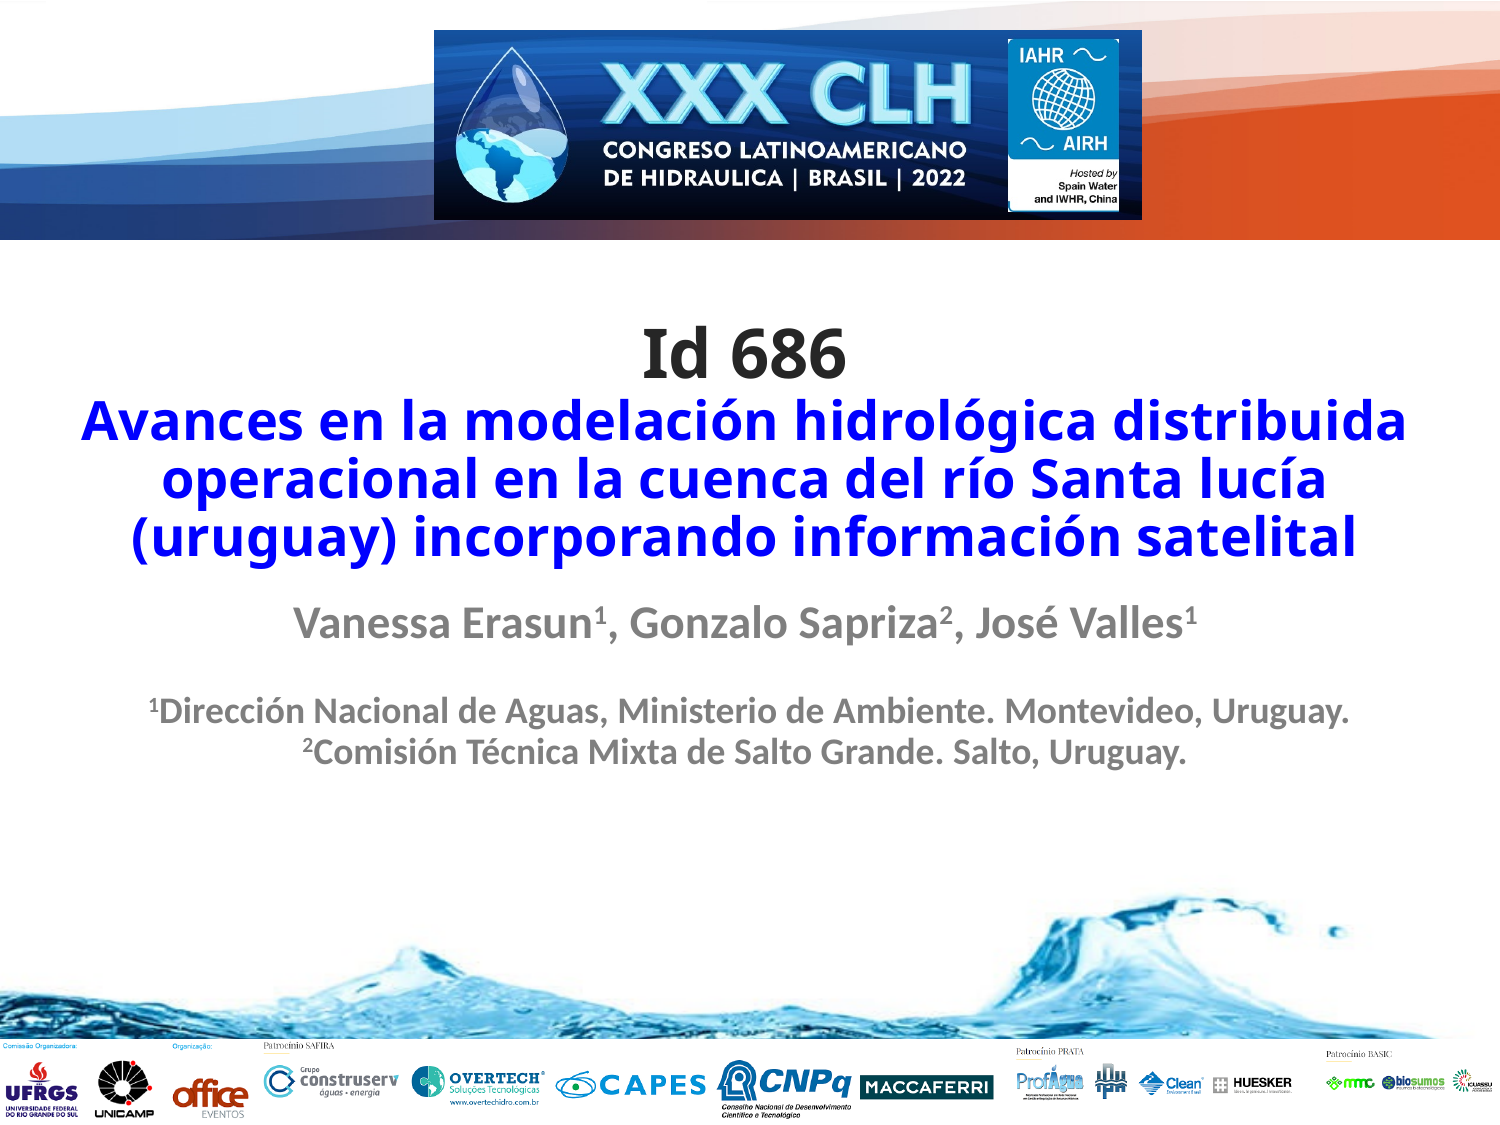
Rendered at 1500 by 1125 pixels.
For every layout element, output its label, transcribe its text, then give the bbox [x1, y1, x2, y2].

picture [0, 1, 1500, 240]
text_box Vanessa Erasun1, Gonzalo Sapriza2, José Valles1 [182, 590, 1308, 668]
text_box Id 686 Avances en la modelación hidrológica distribuida operacional en la cuenca del río Santa lucía (uruguay) incorporando información satelital [47, 336, 1444, 575]
text_box 1Dirección Nacional de Aguas, Ministerio de Ambiente. Montevideo, Uruguay. 2Comisión Técnica Mixta de Salto Grande. Salto, Uruguay. [92, 683, 1408, 797]
picture [0, 851, 1500, 1125]
